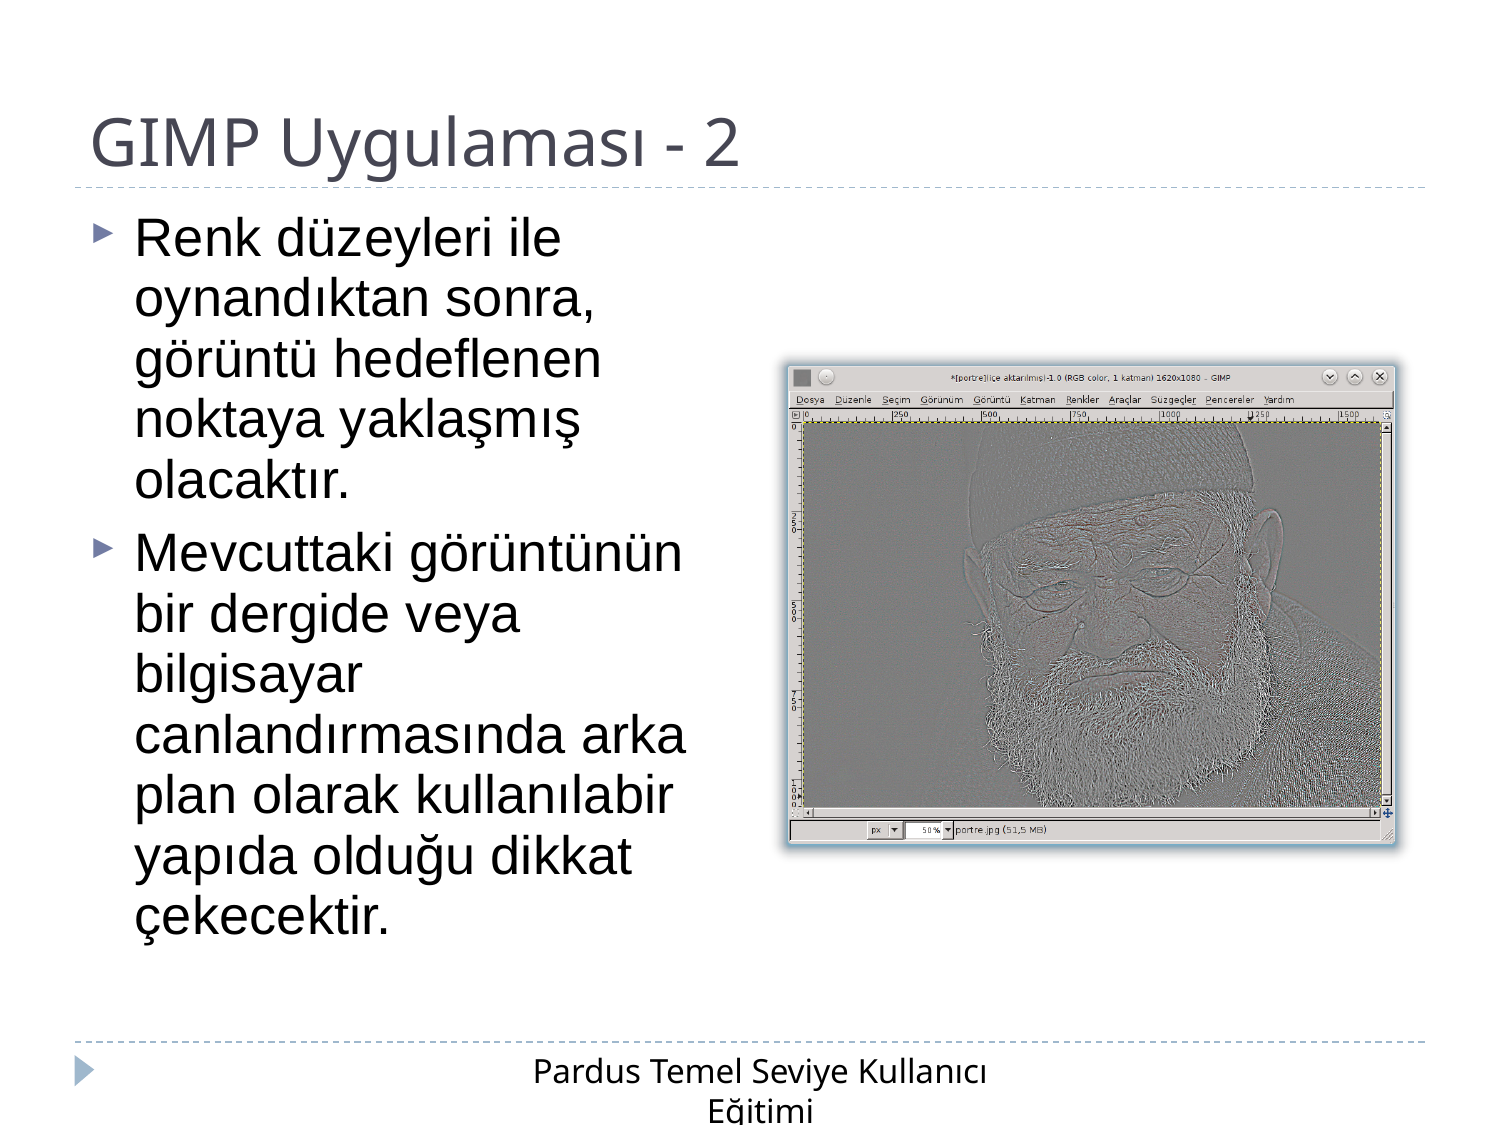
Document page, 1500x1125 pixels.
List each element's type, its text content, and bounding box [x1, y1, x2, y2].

list Renk düzeyleri ile oynandıktan sonra, görüntü hedeflenen noktaya yaklaşmış olacaktır. Mevcuttaki görüntünün bir dergide veya bilgisayar canlandırmasında arka plan olarak kullanılabir yapıda olduğu dikkat çekecektir. [75, 200, 738, 1010]
title GIMP Uygulaması - 2 [75, 37, 1425, 188]
picture [759, 337, 1423, 872]
